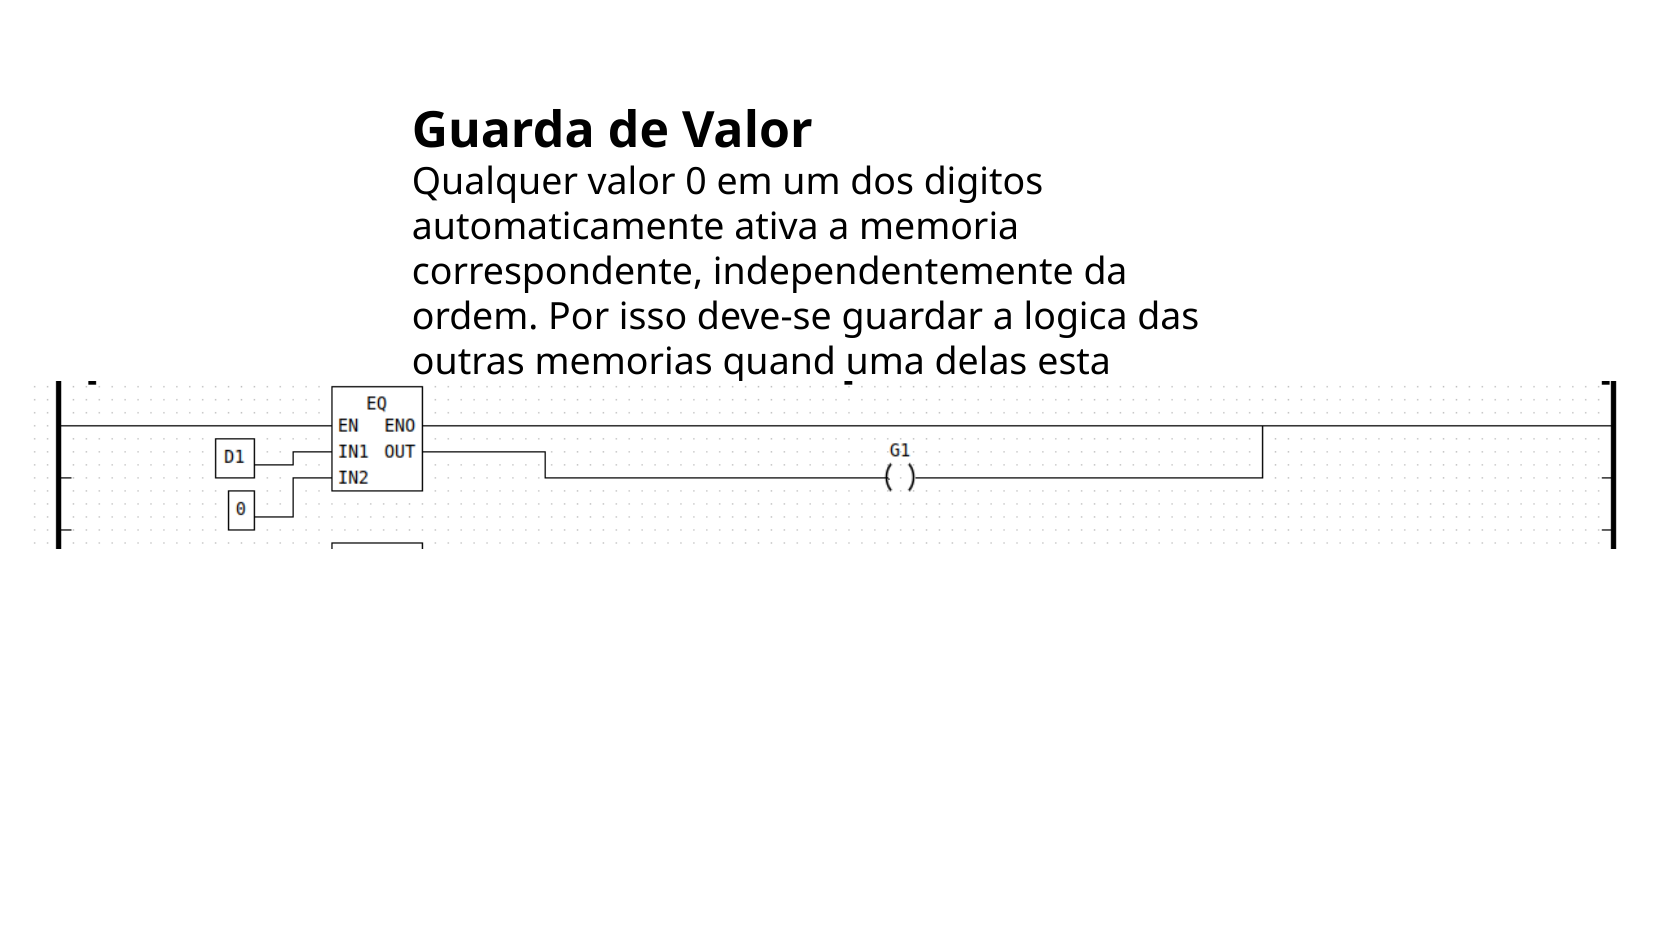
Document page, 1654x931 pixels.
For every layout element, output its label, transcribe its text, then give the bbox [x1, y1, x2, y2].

picture [29, 381, 1624, 549]
text_box Guarda de Valor Qualquer valor 0 em um dos digitos automaticamente ativa a memoria correspondente, independentemente da ordem. Por isso deve-se guardar a logica das outras memorias quand uma delas esta sempre ativa, não ativar erro de ordem quando uma delas é sempre positiva [397, 0, 1224, 381]
